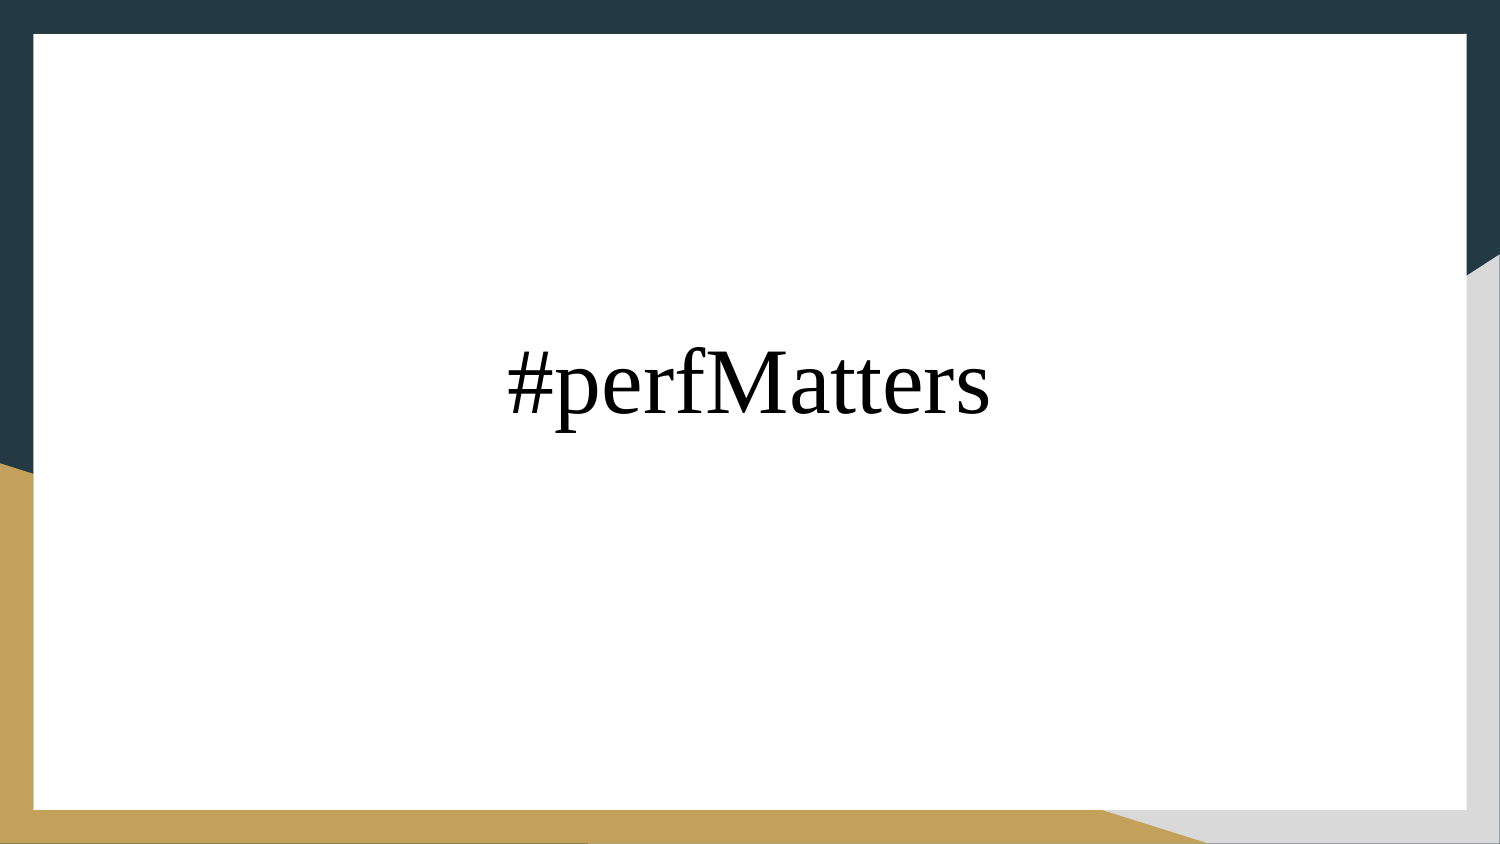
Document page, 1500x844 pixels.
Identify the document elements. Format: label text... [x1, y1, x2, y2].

title #perfMatters [507, 304, 1099, 461]
